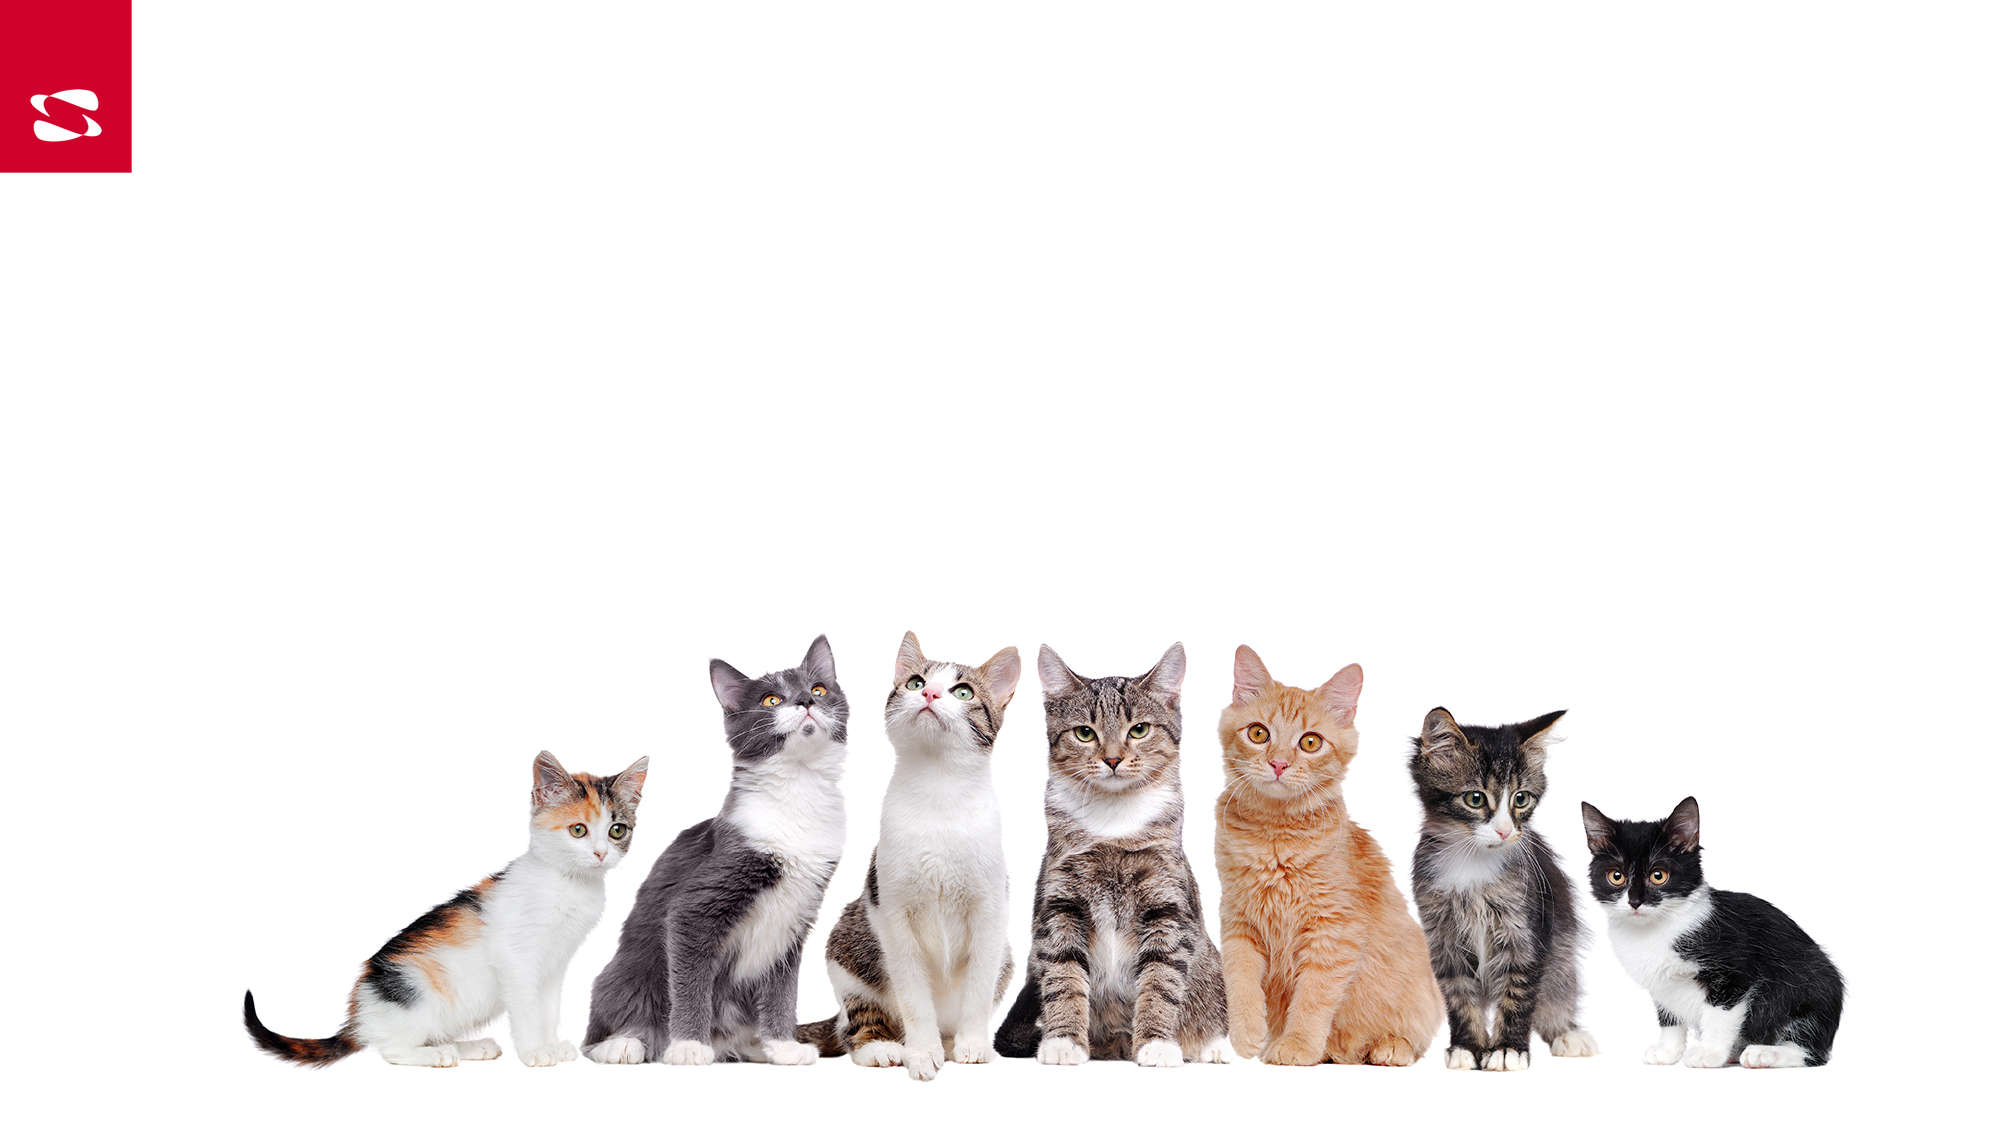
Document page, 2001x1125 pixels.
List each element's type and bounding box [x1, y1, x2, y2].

picture [141, 141, 1966, 1125]
picture [30, 89, 102, 142]
